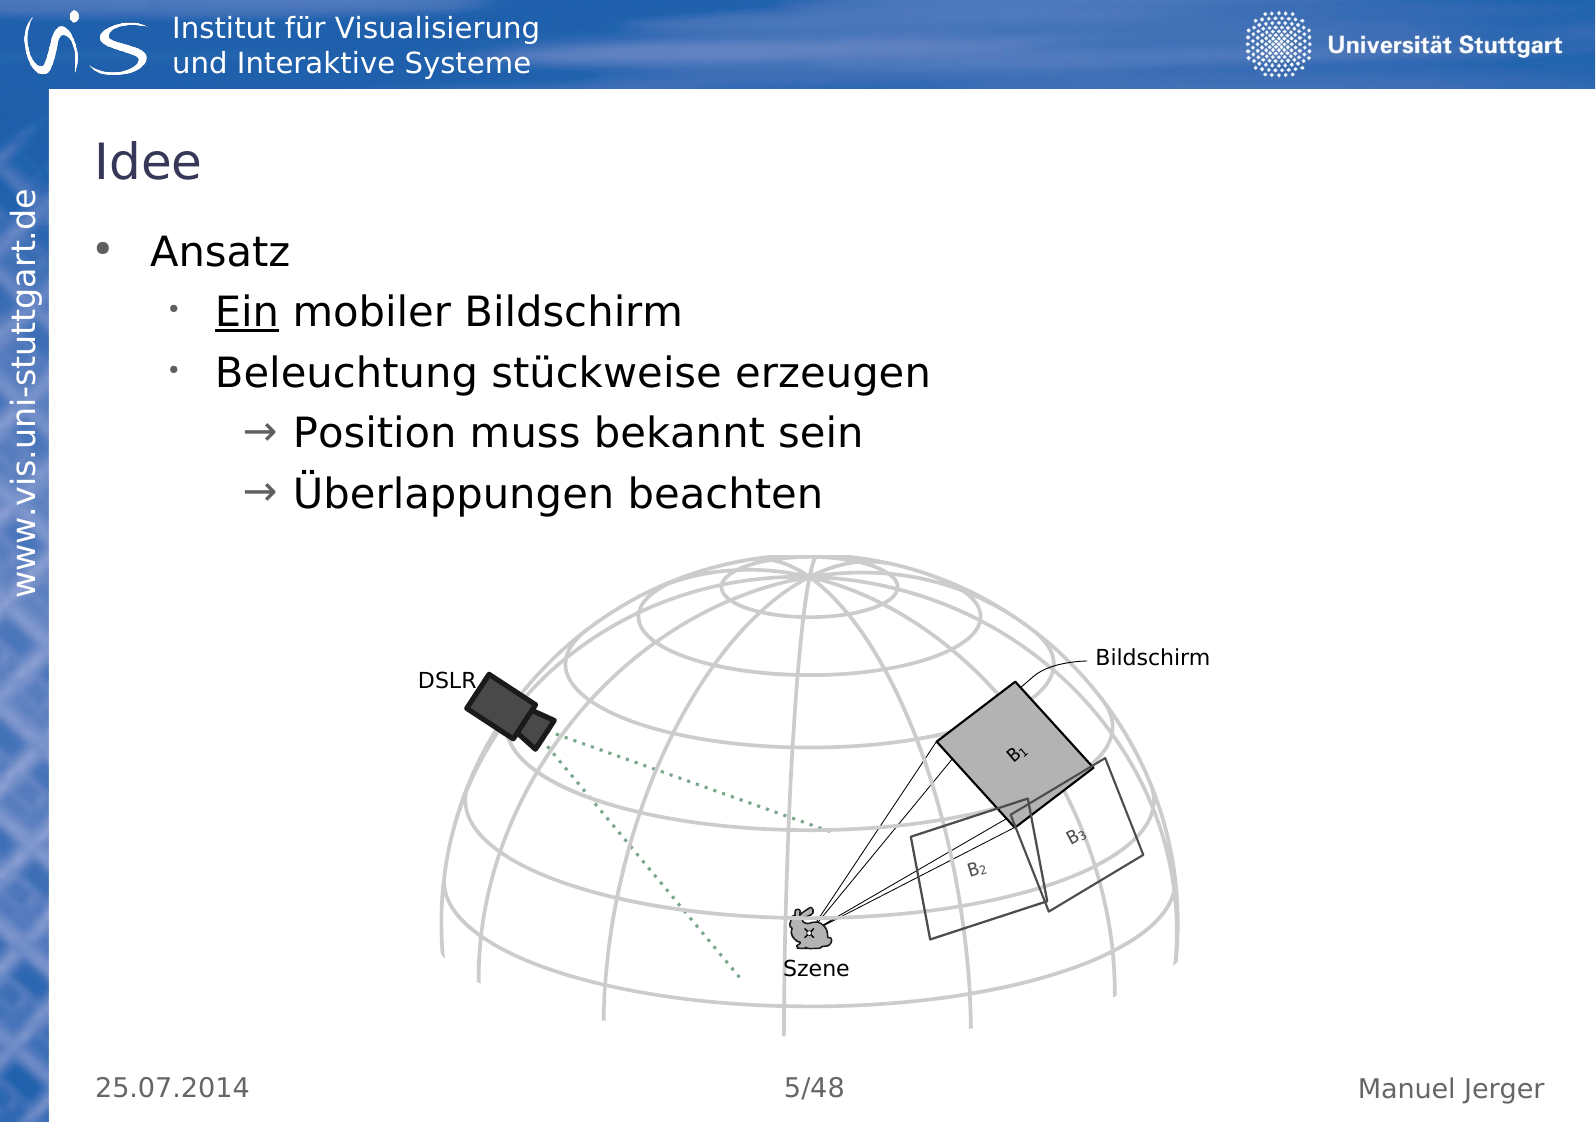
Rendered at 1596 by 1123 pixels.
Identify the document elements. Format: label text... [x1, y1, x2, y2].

picture [0, 0, 49, 1122]
list Ansatz Ein mobiler Bildschirm Beleuchtung stückweise erzeugen Position muss bekannt sein Überlappungen beachten [94, 224, 1548, 1052]
picture [24, 0, 1596, 89]
title Idee [94, 117, 1534, 201]
picture [351, 555, 1265, 1058]
